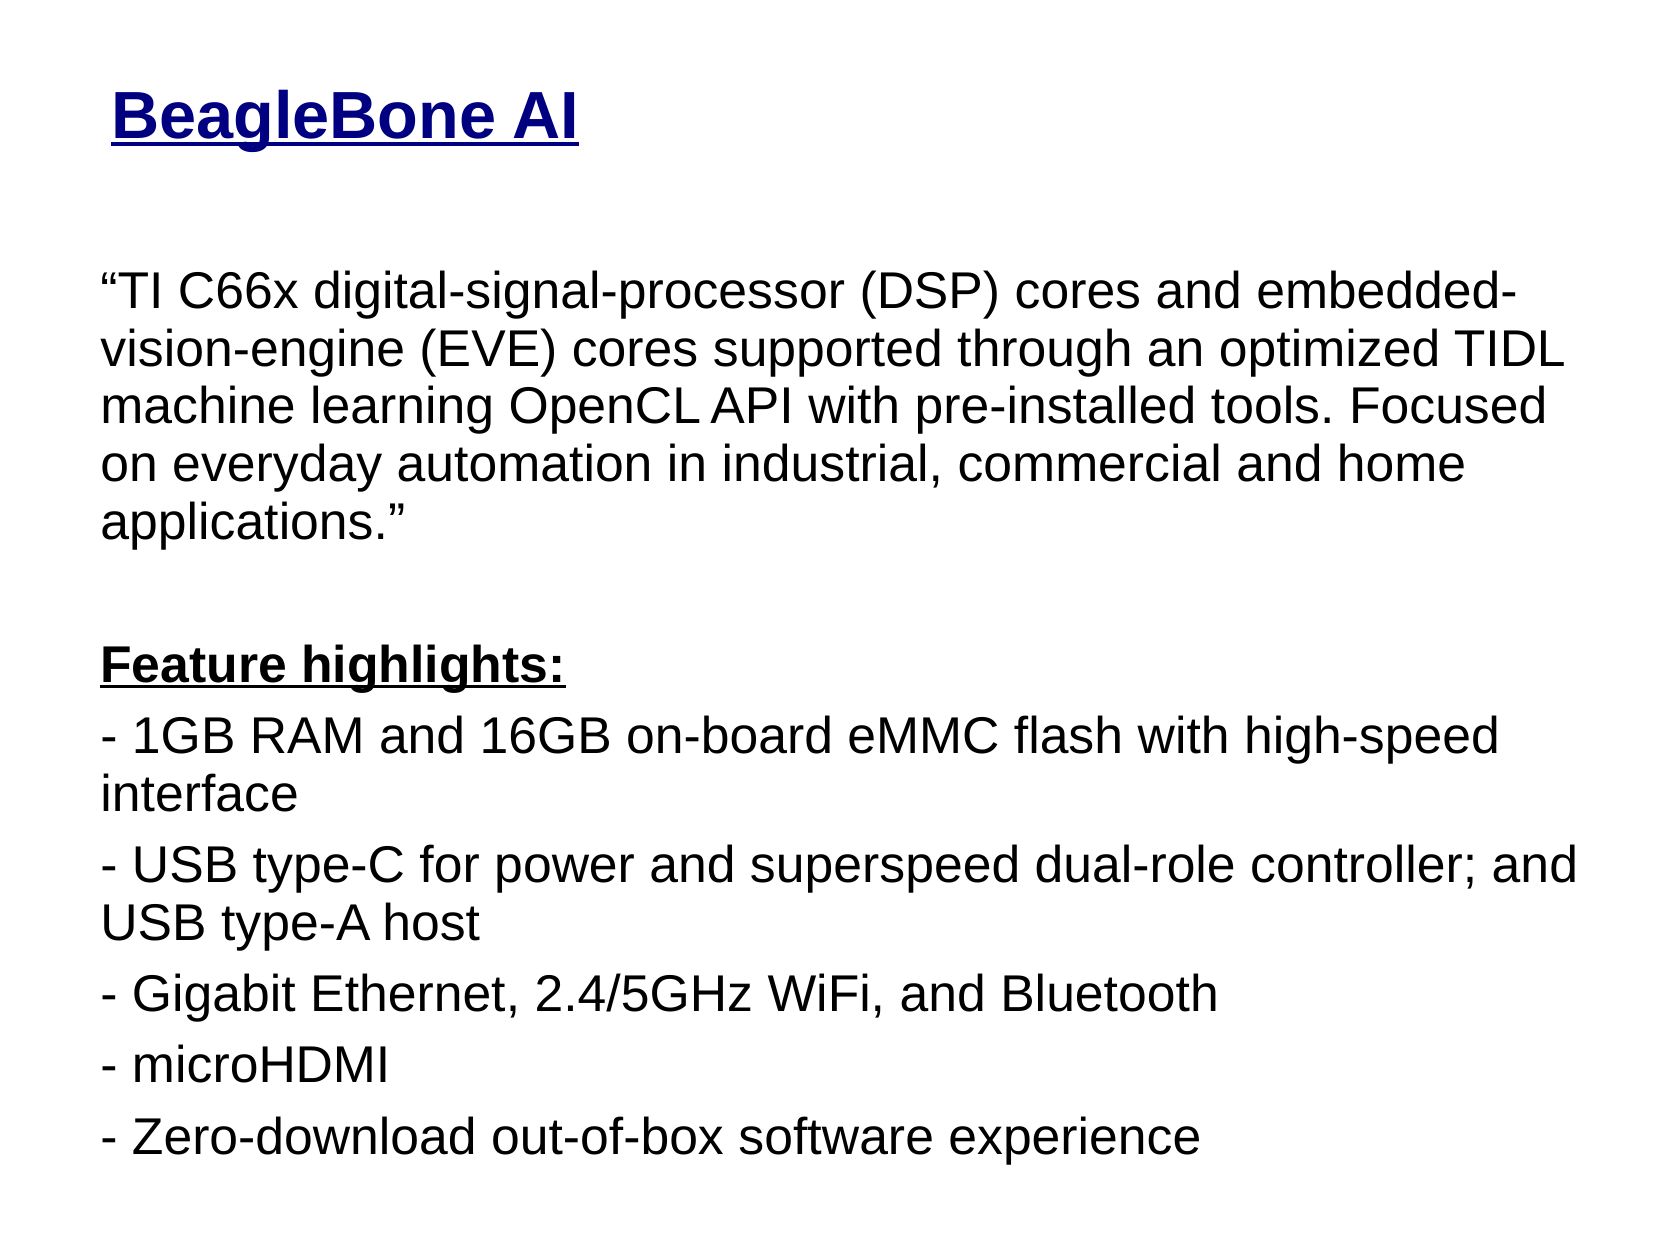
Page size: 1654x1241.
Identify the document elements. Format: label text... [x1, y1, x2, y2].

list BeagleBone AI [111, 77, 1600, 797]
list “TI C66x digital-signal-processor (DSP) cores and embedded-vision-engine (EVE) cores supported through an optimized TIDL machine learning OpenCL API with pre-installed tools. Focused on everyday automation in industrial, commercial and home applications.” Feature highlights: - 1GB RAM and 16GB on-board eMMC flash with high-speed interface - USB type-C for power and superspeed dual-role controller; and USB type-A host - Gigabit Ethernet, 2.4/5GHz WiFi, and Bluetooth - microHDMI - Zero-download out-of-box software experience [100, 118, 1589, 1171]
